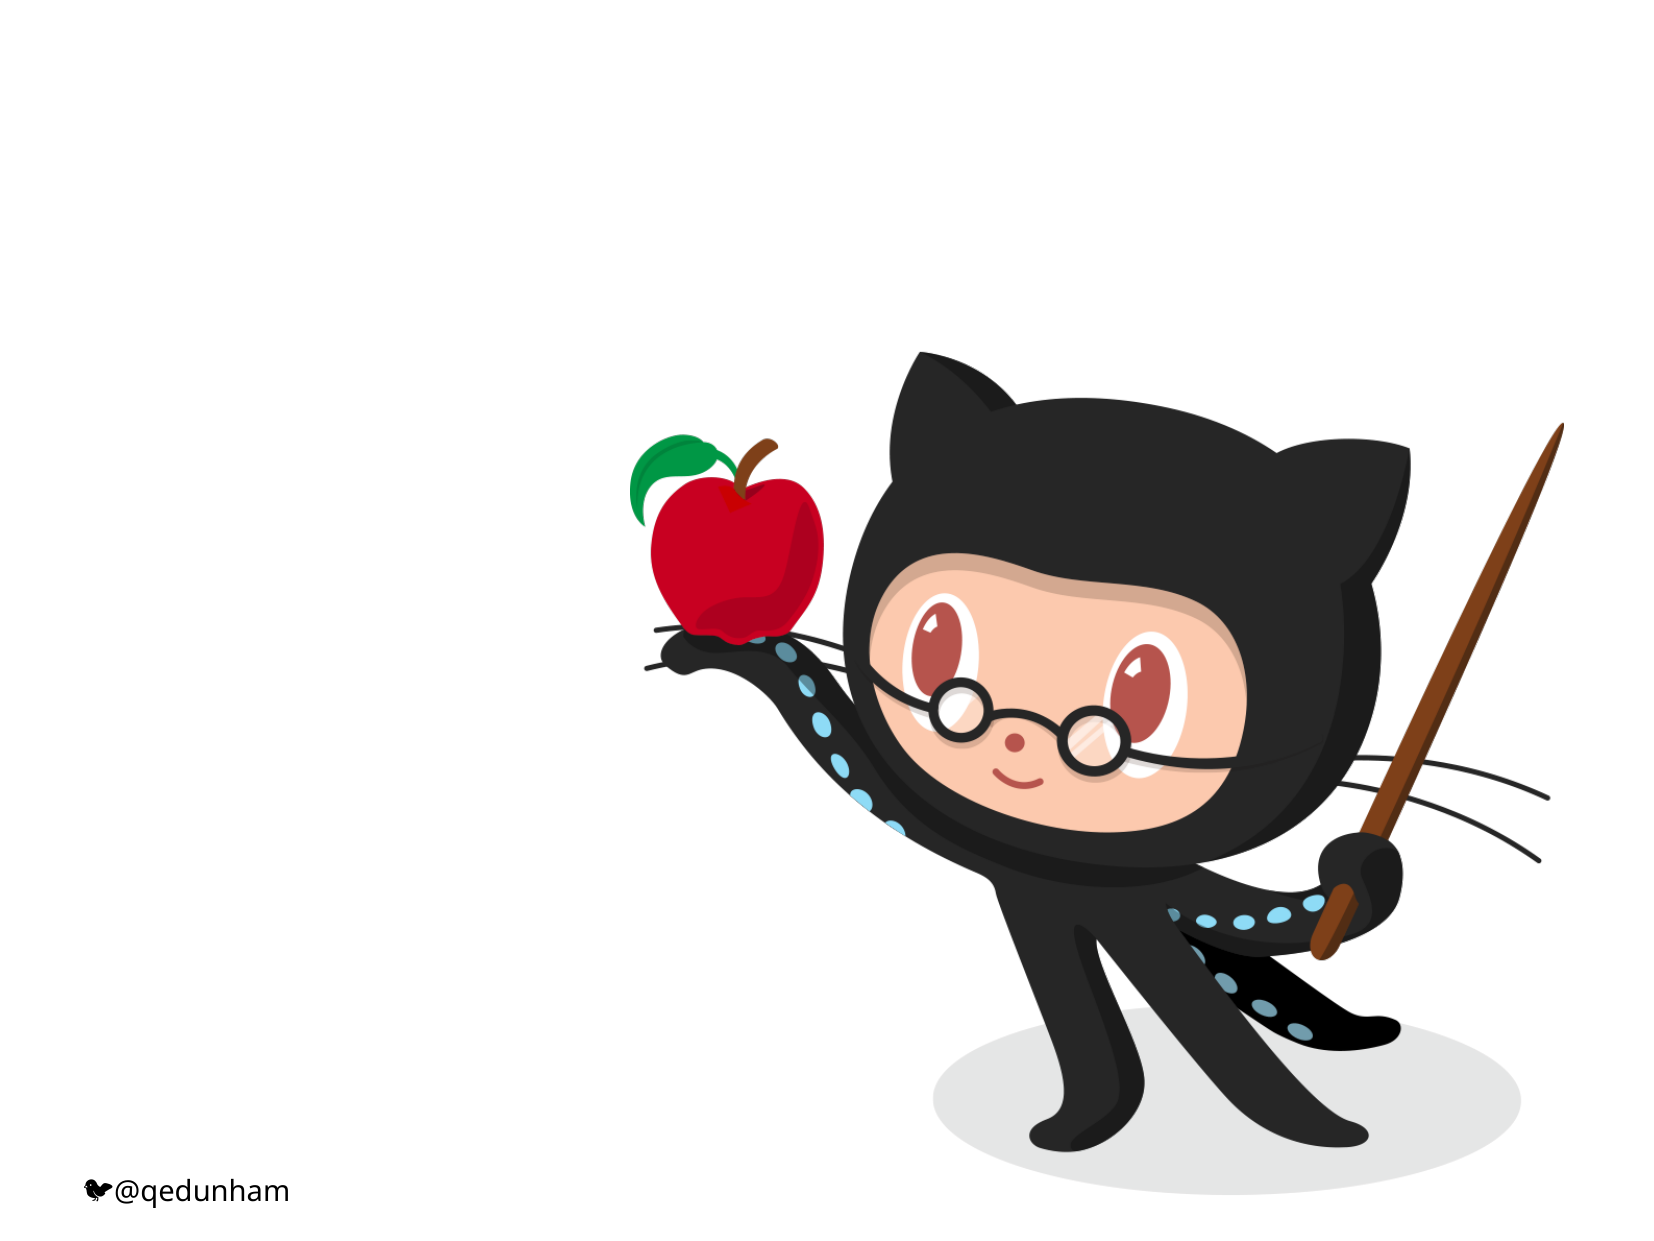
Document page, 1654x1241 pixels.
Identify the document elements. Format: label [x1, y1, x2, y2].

picture [630, 306, 1564, 1241]
